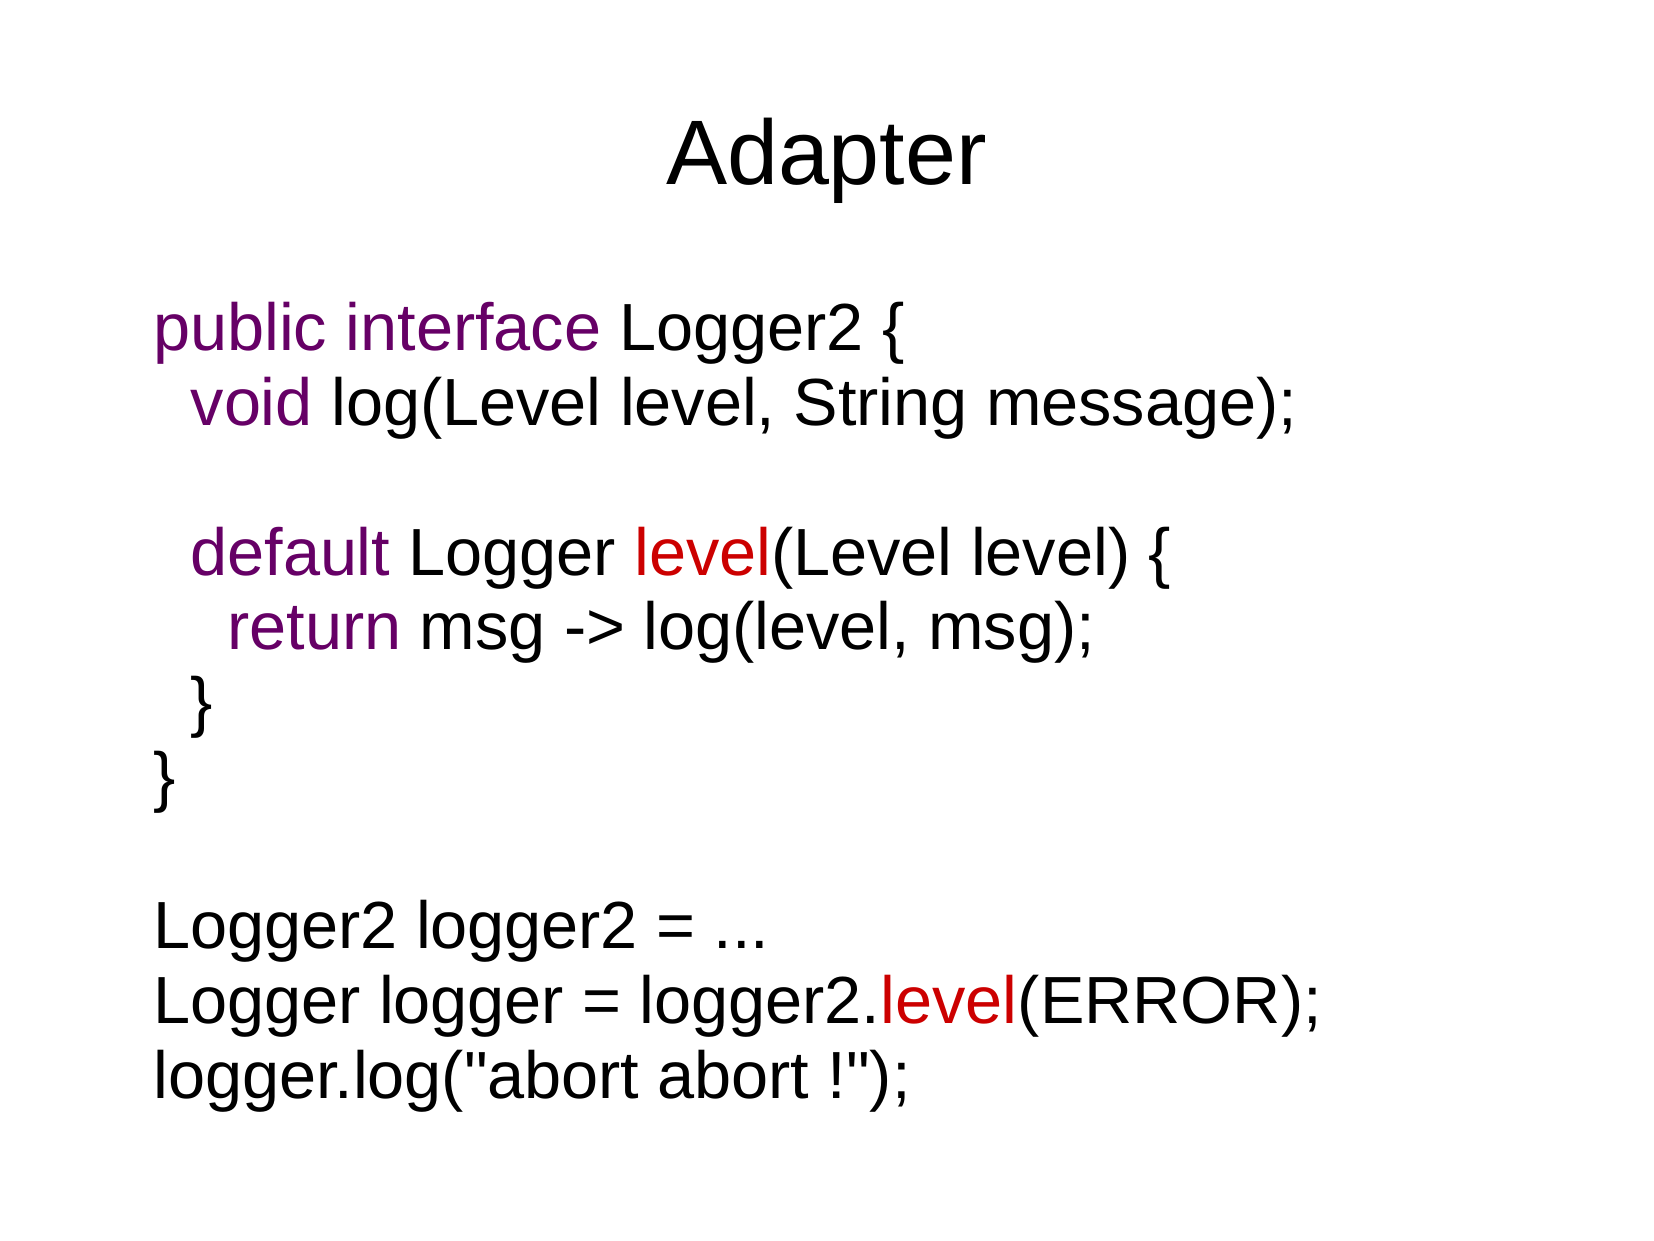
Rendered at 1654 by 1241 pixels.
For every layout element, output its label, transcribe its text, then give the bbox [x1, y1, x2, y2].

title Adapter [82, 49, 1571, 257]
list public interface Logger2 { void log(Level level, String message); default Logger level(Level level) { return msg -> log(level, msg); } } Logger2 logger2 = ... Logger logger = logger2.level(ERROR); logger.log("abort abort !"); [82, 290, 1571, 1156]
